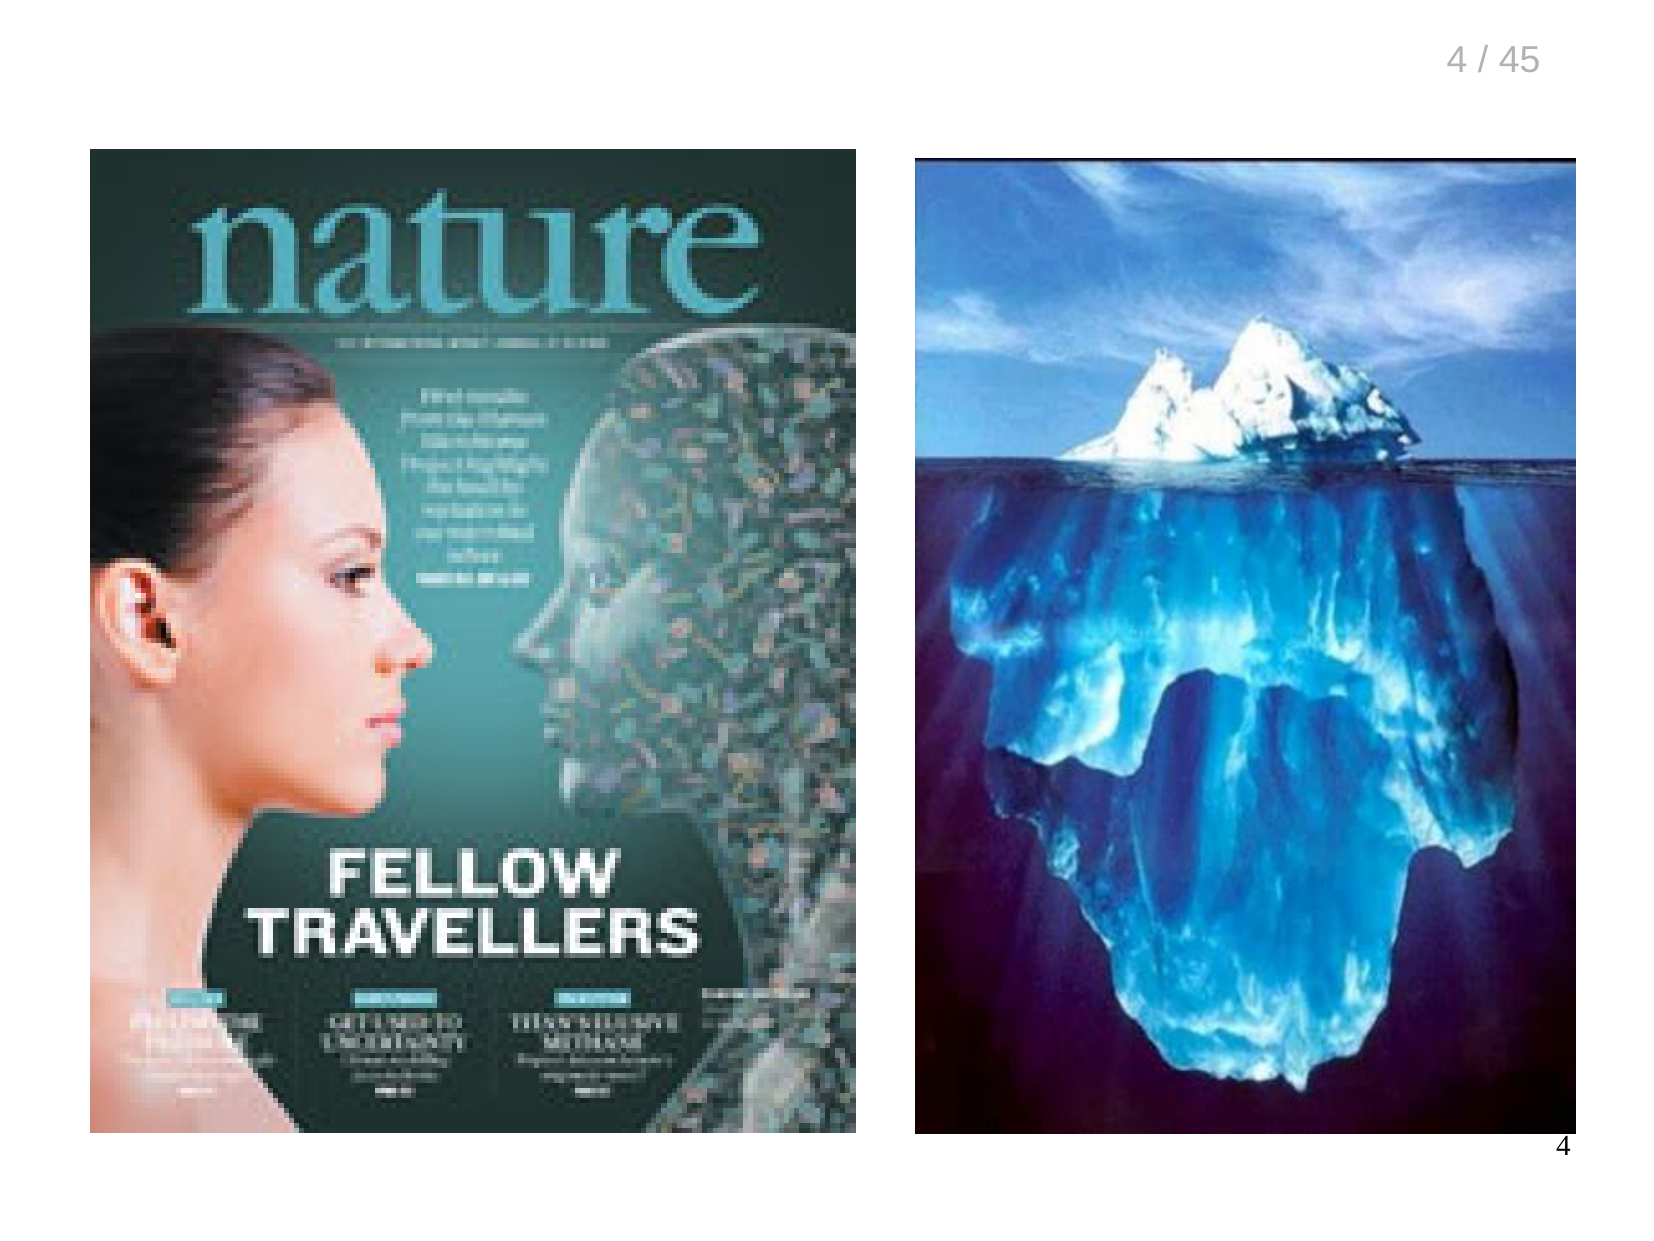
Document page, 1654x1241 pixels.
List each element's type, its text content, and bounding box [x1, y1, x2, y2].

text_box <number> / 45 [1431, 31, 1654, 94]
picture [915, 158, 1576, 1134]
picture [90, 149, 856, 1133]
